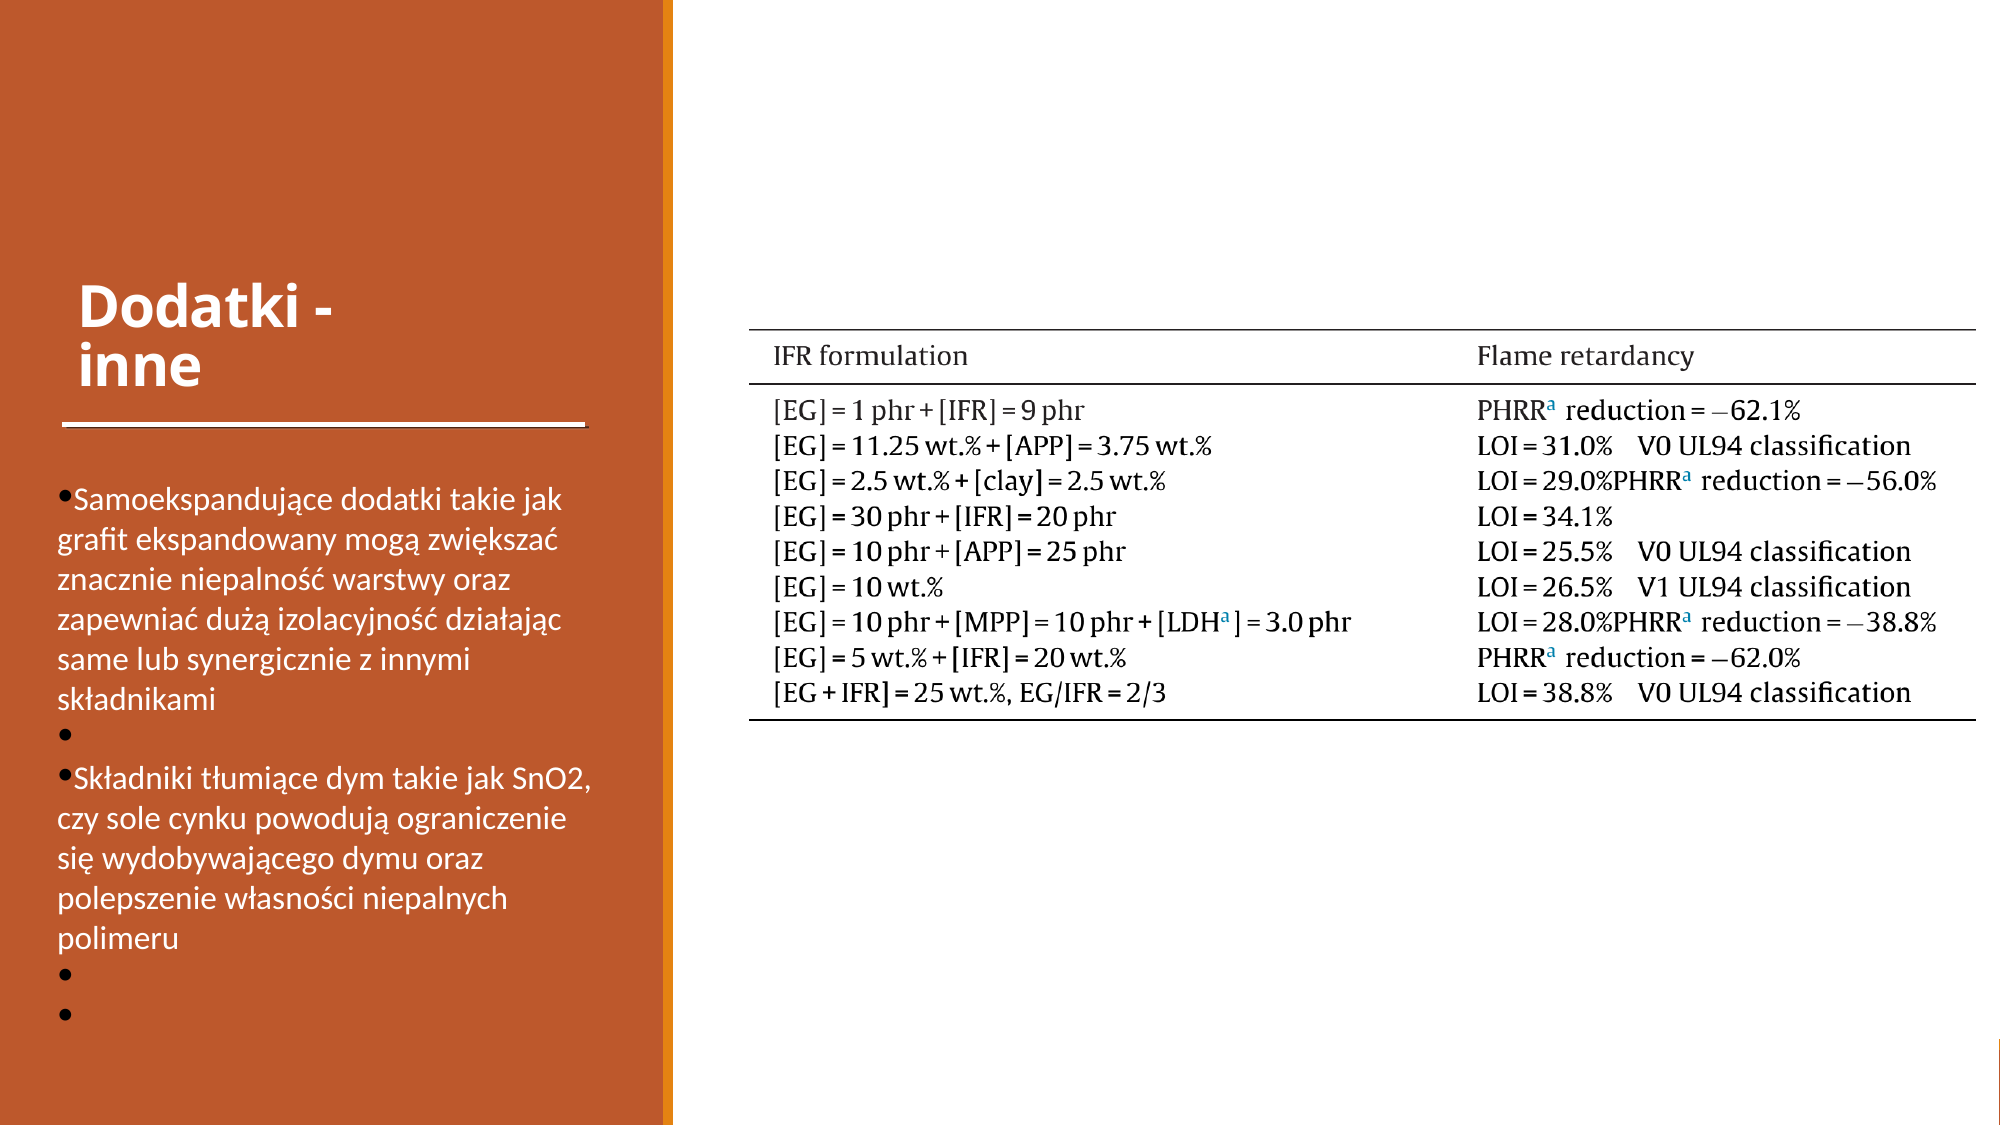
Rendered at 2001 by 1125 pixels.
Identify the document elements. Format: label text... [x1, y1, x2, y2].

text_box [0, 0, 2000, 1125]
text_box Samoekspandujące dodatki takie jak grafit ekspandowany mogą zwiększać znacznie niepalność warstwy oraz zapewniać dużą izolacyjność działając same lub synergicznie z innymi składnikami Składniki tłumiące dym takie jak SnO2, czy sole cynku powodują ograniczenie się wydobywającego dymu oraz polepszenie własności niepalnych polimeru [42, 469, 624, 1051]
picture [749, 313, 1976, 743]
title Dodatki - inne [62, 60, 624, 406]
